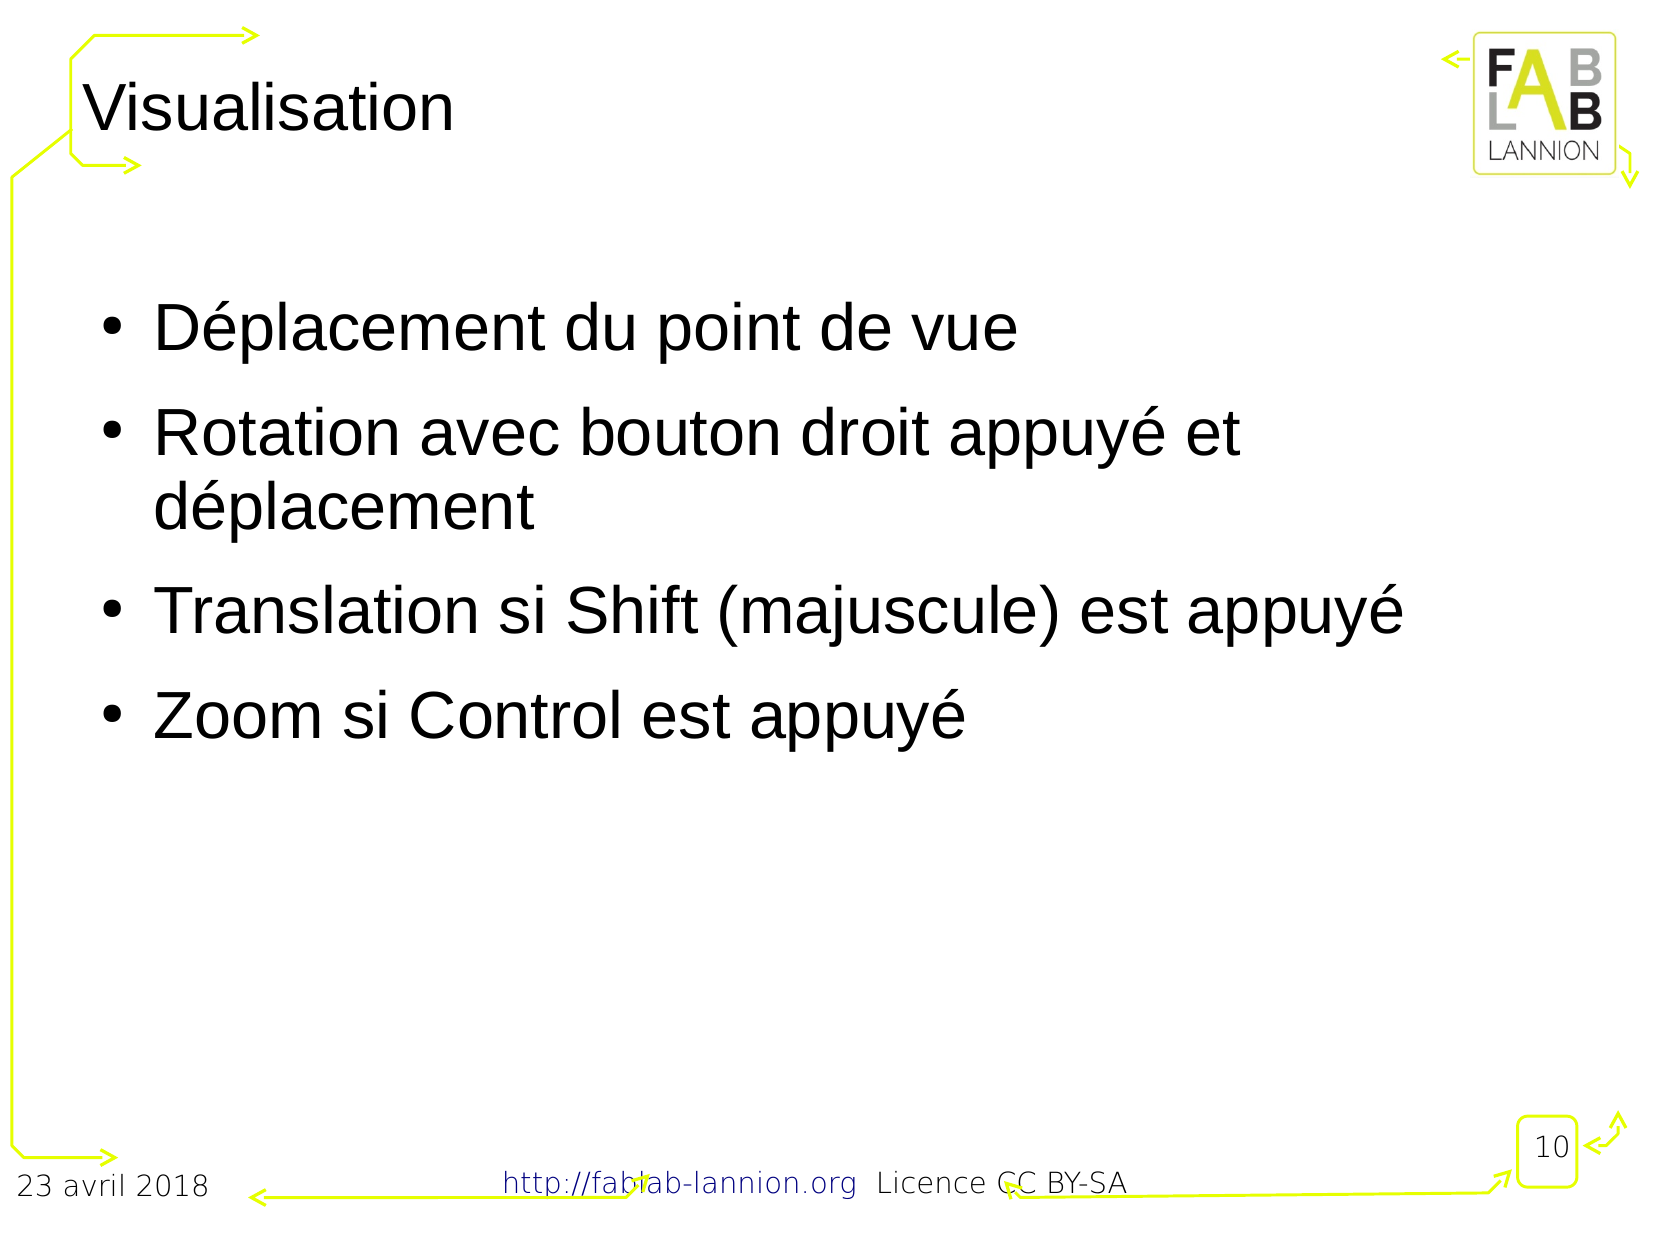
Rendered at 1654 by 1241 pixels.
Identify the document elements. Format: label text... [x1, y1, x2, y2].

list Déplacement du point de vue Rotation avec bouton droit appuyé et déplacement Translation si Shift (majuscule) est appuyé Zoom si Control est appuyé [82, 290, 1571, 1010]
title Visualisation [82, 49, 1441, 166]
picture [1470, 29, 1619, 178]
